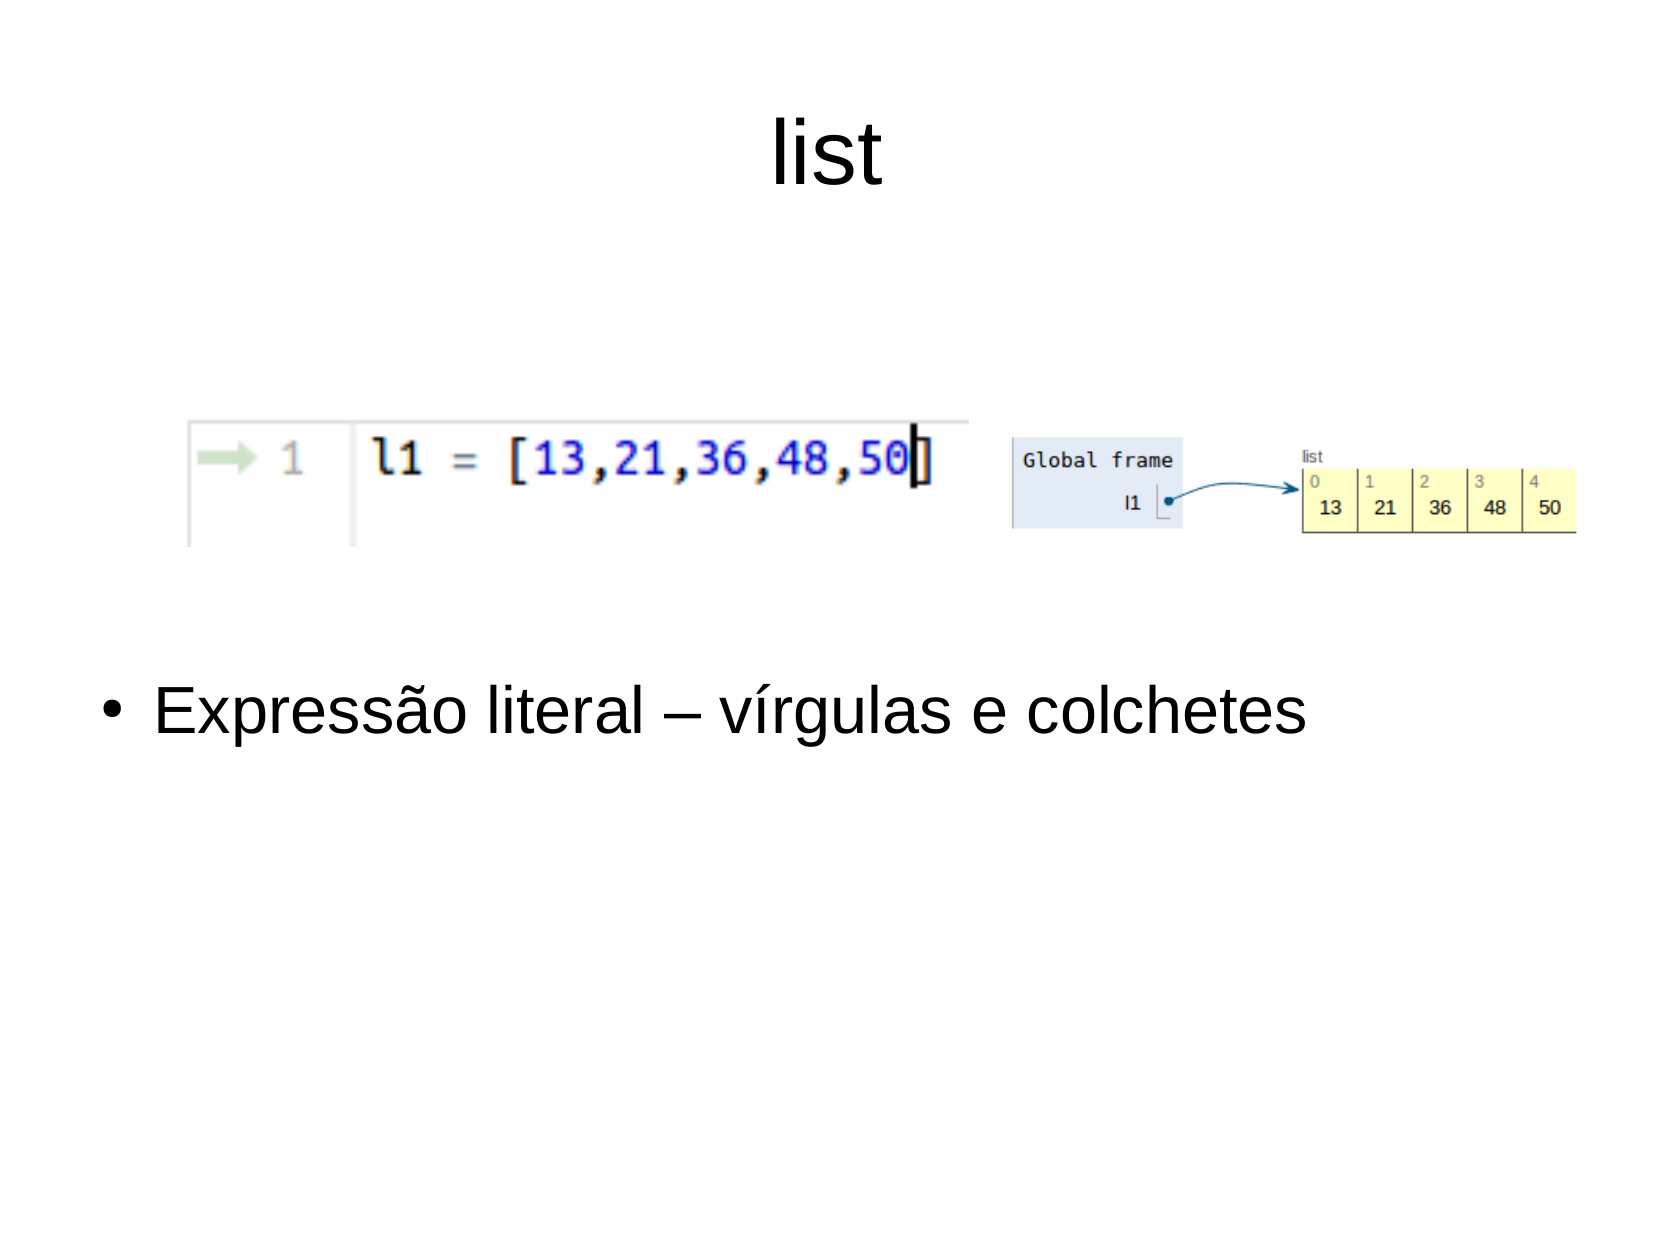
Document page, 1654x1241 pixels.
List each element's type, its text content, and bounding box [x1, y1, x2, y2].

picture [1003, 425, 1597, 554]
picture [165, 401, 969, 547]
title list [82, 49, 1571, 257]
list Expressão literal – vírgulas e colchetes [82, 673, 1571, 1193]
